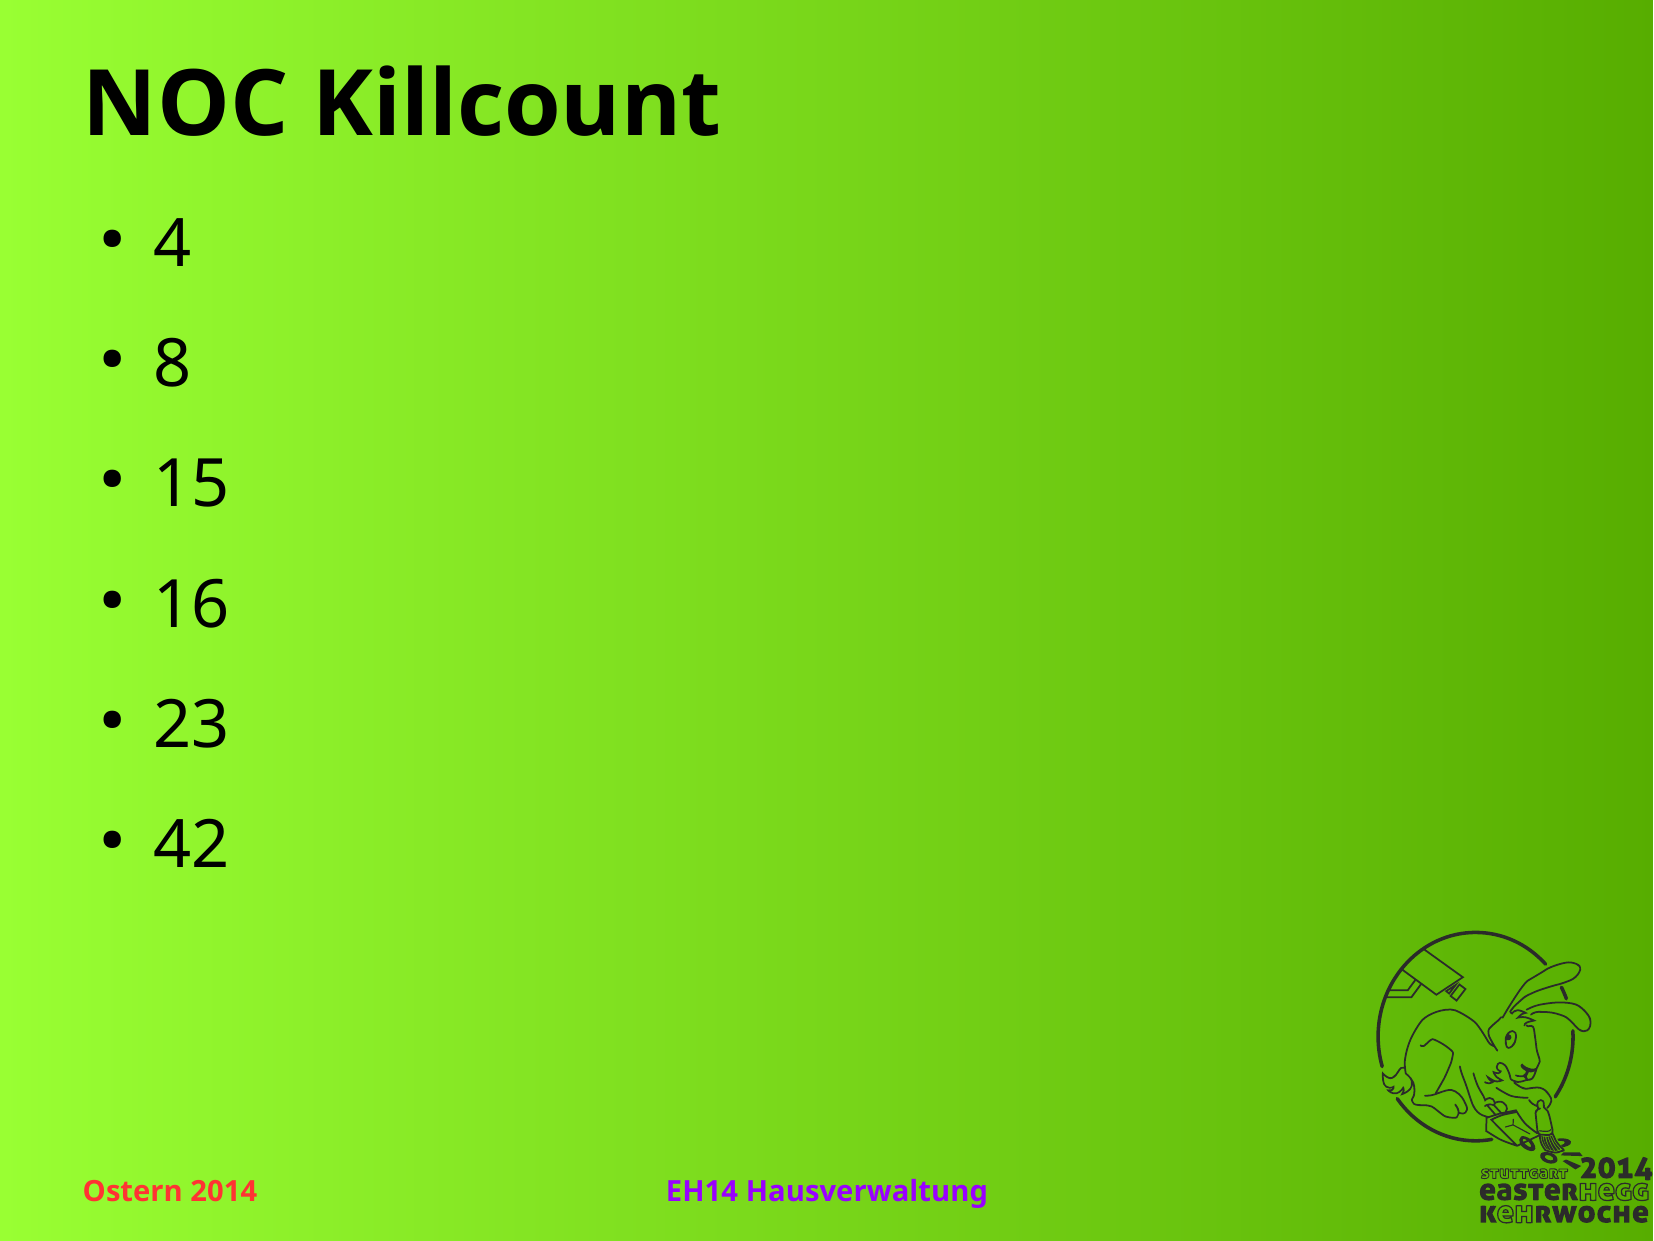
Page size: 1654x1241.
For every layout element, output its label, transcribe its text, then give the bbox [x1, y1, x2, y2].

list 4 8 15 16 23 42 [82, 195, 1571, 1131]
title NOC Killcount [82, 49, 1571, 151]
title Party Stats [77, 0, 81, 1240]
